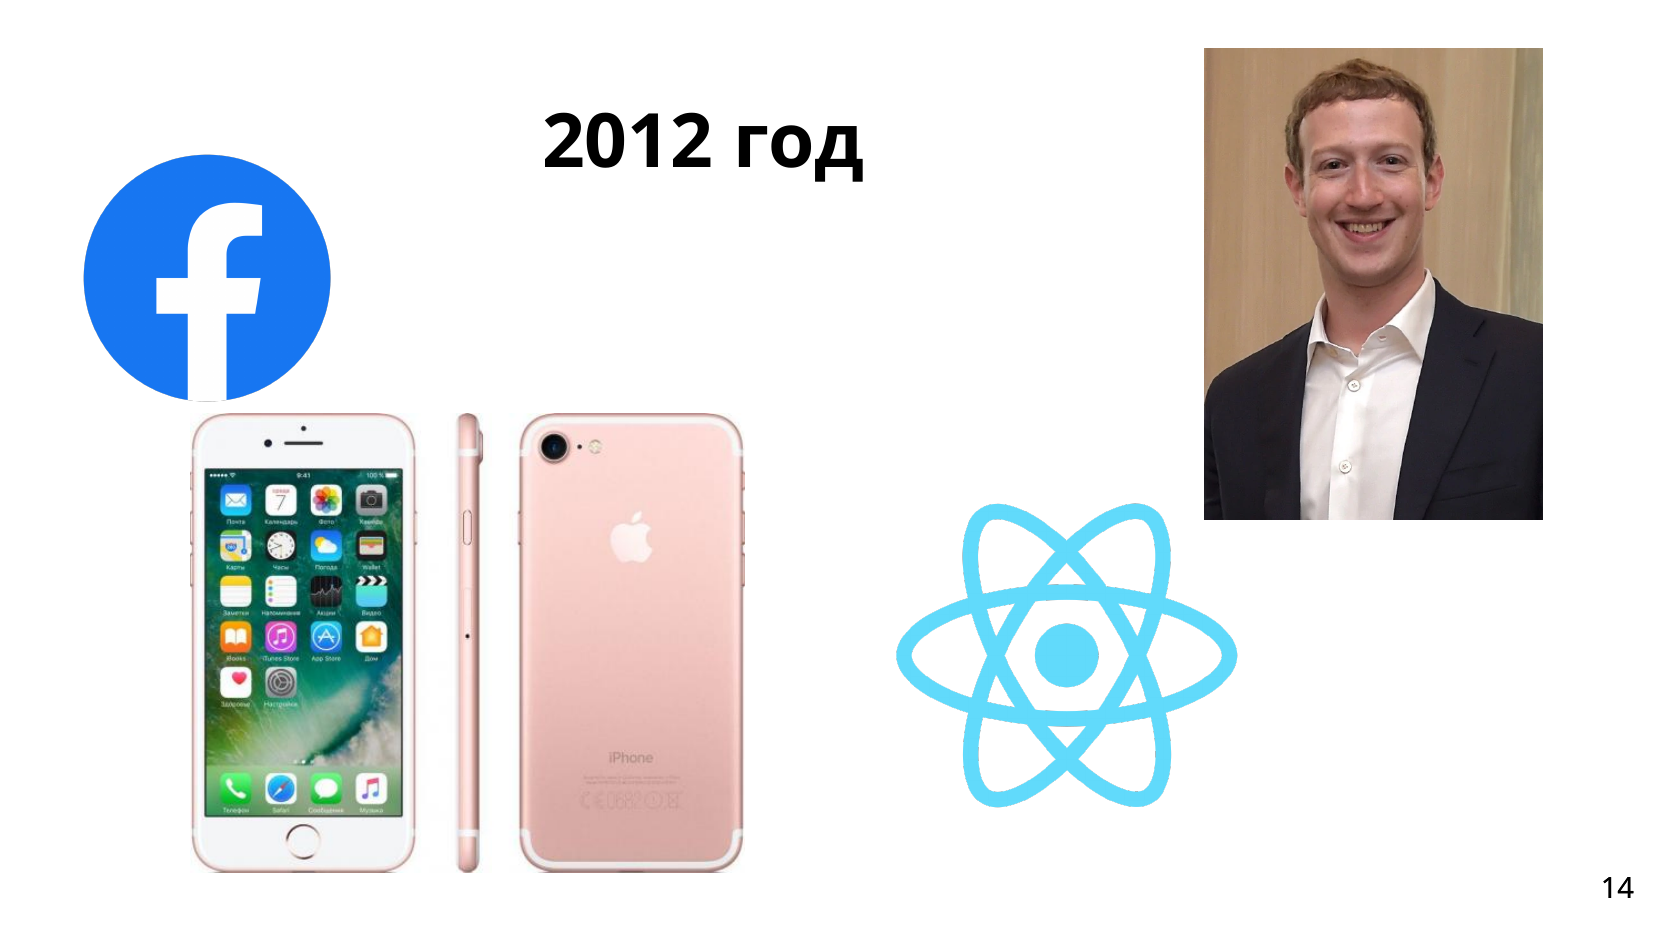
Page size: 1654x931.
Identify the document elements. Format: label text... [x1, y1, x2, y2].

picture [190, 413, 745, 873]
text_box <номер> [1594, 875, 1642, 910]
title 2012 год [540, 0, 1114, 190]
picture [83, 154, 331, 402]
picture [774, 48, 1543, 863]
